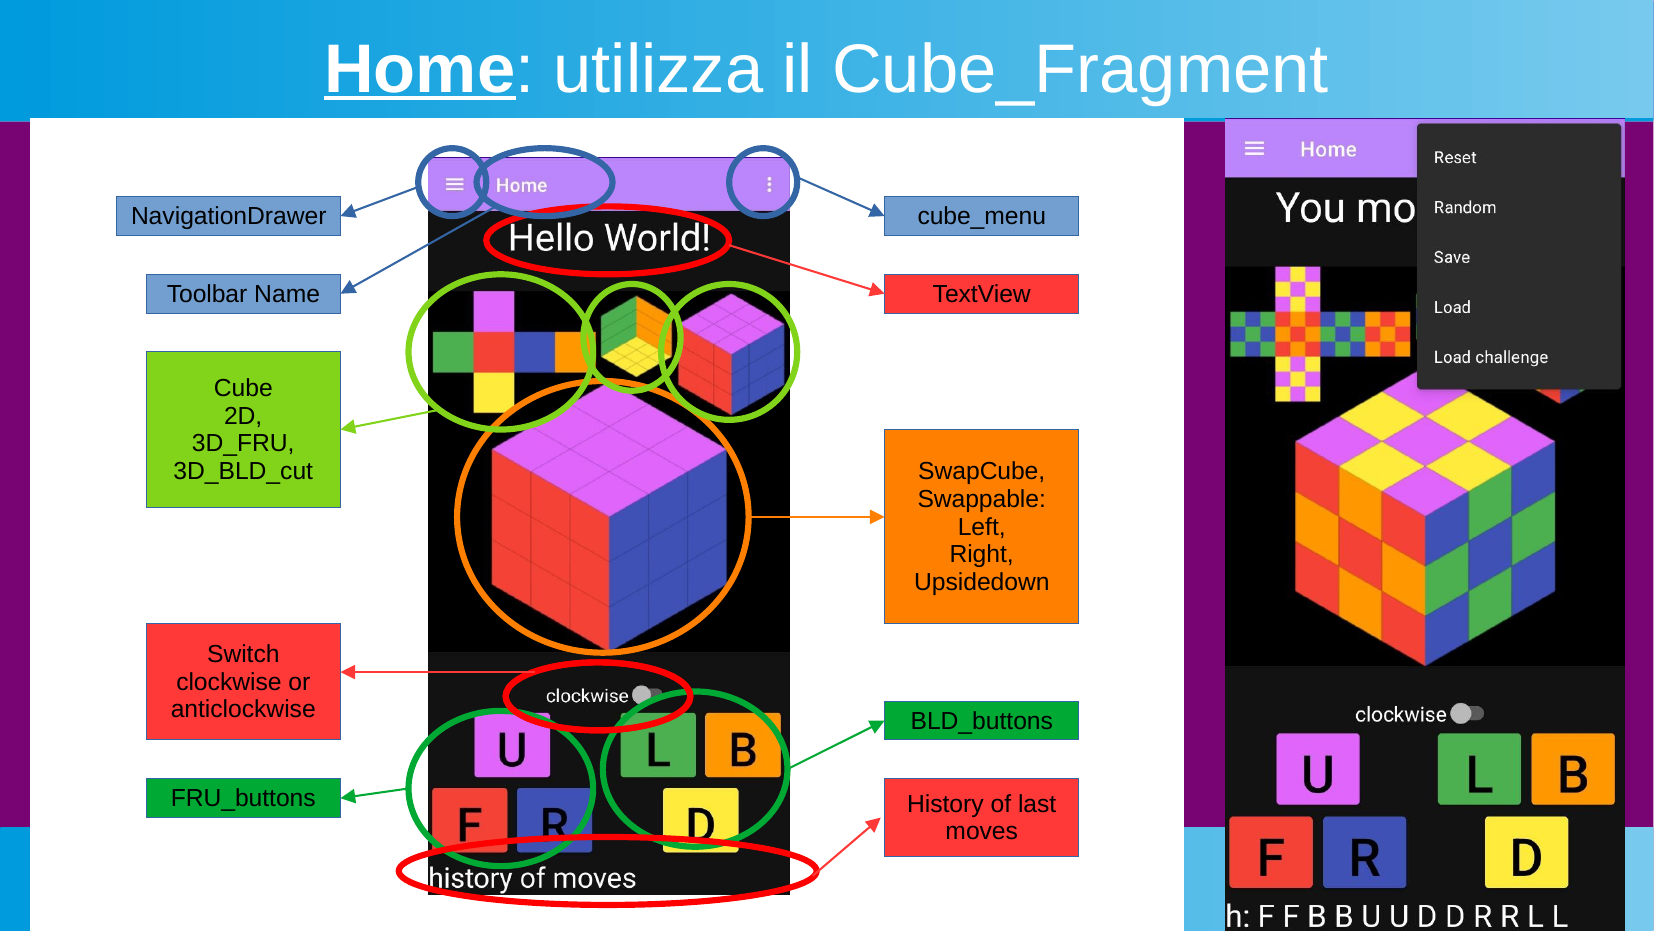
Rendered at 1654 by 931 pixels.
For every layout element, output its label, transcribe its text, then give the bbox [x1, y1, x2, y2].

title Home: utilizza il Cube_Fragment [59, 29, 1595, 108]
picture [1225, 118, 1625, 931]
picture [29, 118, 1185, 931]
